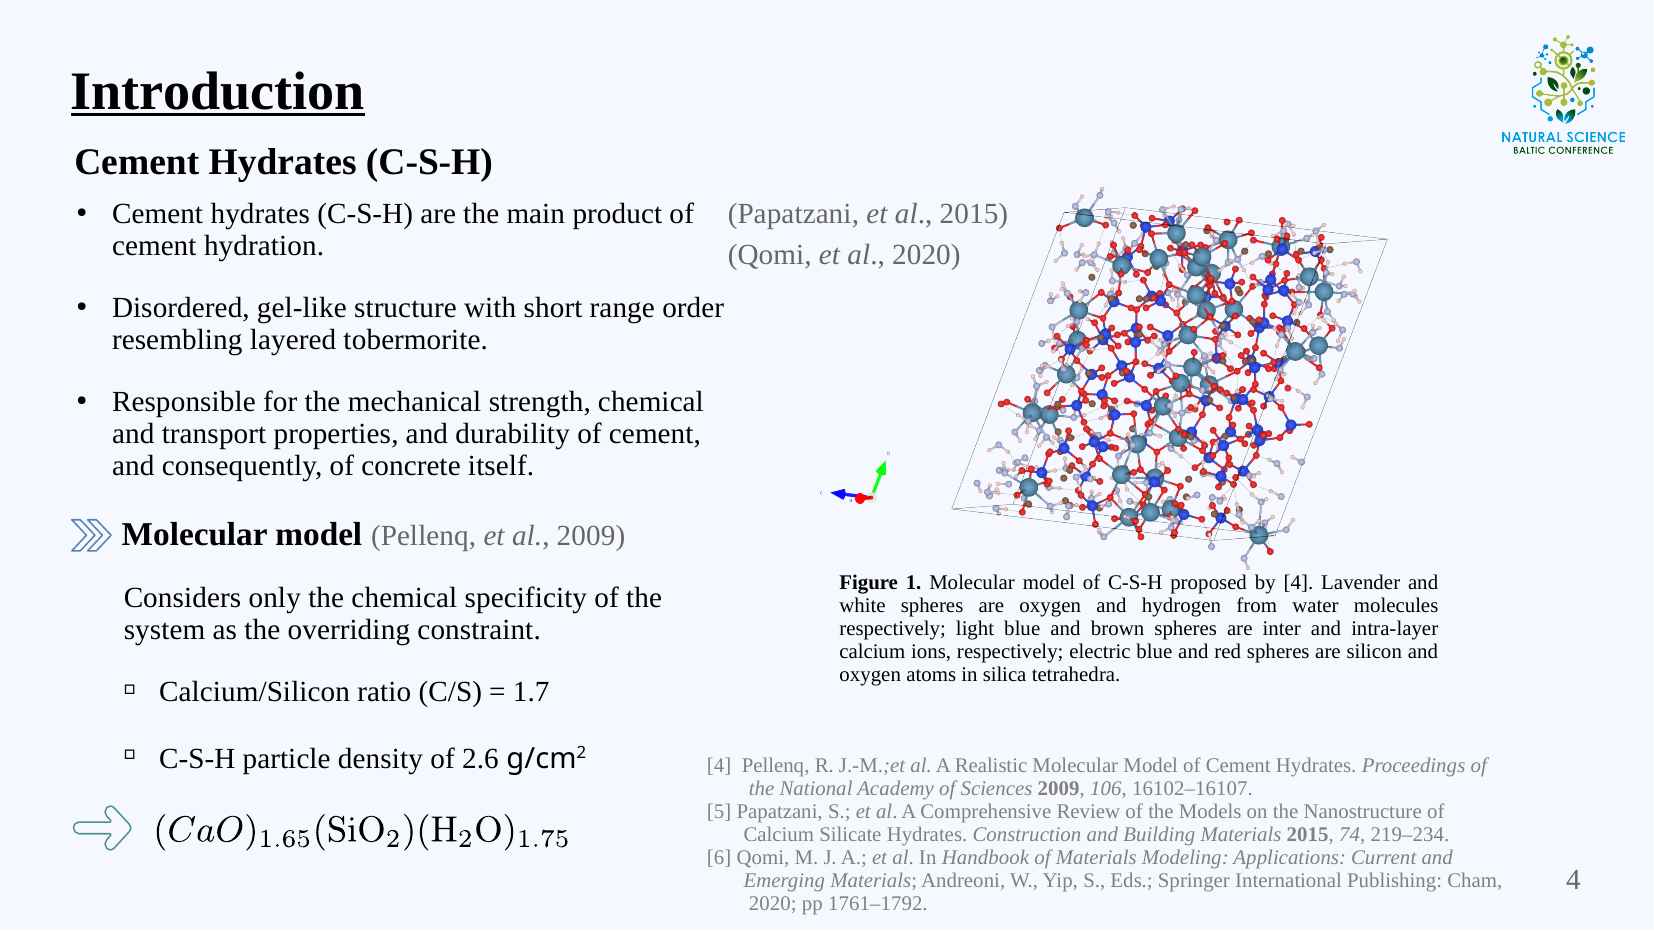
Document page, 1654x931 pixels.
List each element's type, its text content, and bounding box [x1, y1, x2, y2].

title Introduction [70, 41, 1502, 142]
text_box Molecular model (Pellenq, et al., 2009) [106, 508, 707, 598]
text_box (Papatzani, et al., 2015) [713, 189, 1074, 231]
picture [814, 176, 1392, 572]
text_box Considers only the chemical specificity of the system as the overriding constraint. Calcium/Silicon ratio (C/S) = 1.7 C-S-H particle density of 2.6 g/cm2 [109, 598, 693, 778]
text_box Figure 1. Molecular model of C-S-H proposed by [4]. Lavender and white spheres are oxygen and hydrogen from water molecules respectively; light blue and brown spheres are inter and intra-layer calcium ions, respectively; electric blue and red spheres are silicon and oxygen atoms in silica tetrahedra. [824, 563, 1454, 694]
text_box Cement Hydrates (C-S-H) [59, 133, 515, 232]
text_box Cement hydrates (C-S-H) are the main product of cement hydration. Disordered, gel-like structure with short range order resembling layered tobermorite. Responsible for the mechanical strength, chemical and transport properties, and durability of cement, and consequently, of concrete itself. [61, 189, 745, 552]
picture [151, 812, 569, 852]
picture [1502, 35, 1625, 154]
text_box (Qomi, et al., 2020) [713, 231, 1074, 311]
text_box [4] Pellenq, R. J.-M.;et al. A Realistic Molecular Model of Cement Hydrates. Proceedings of the National Academy of Sciences 2009, 106, 16102–16107. [5] Papatzani, S.; et al. A Comprehensive Review of the Models on the Nanostructure of Calcium Silicate Hydrates. Construction and Building Materials 2015, 74, 219–234. [6] Qomi, M. J. A.; et al. In Handbook of Materials Modeling: Applications: Current and Emerging Materials; Andreoni, W., Yip, S., Eds.; Springer International Publishing: Cham, 2020; pp 1761–1792. [692, 746, 1526, 931]
